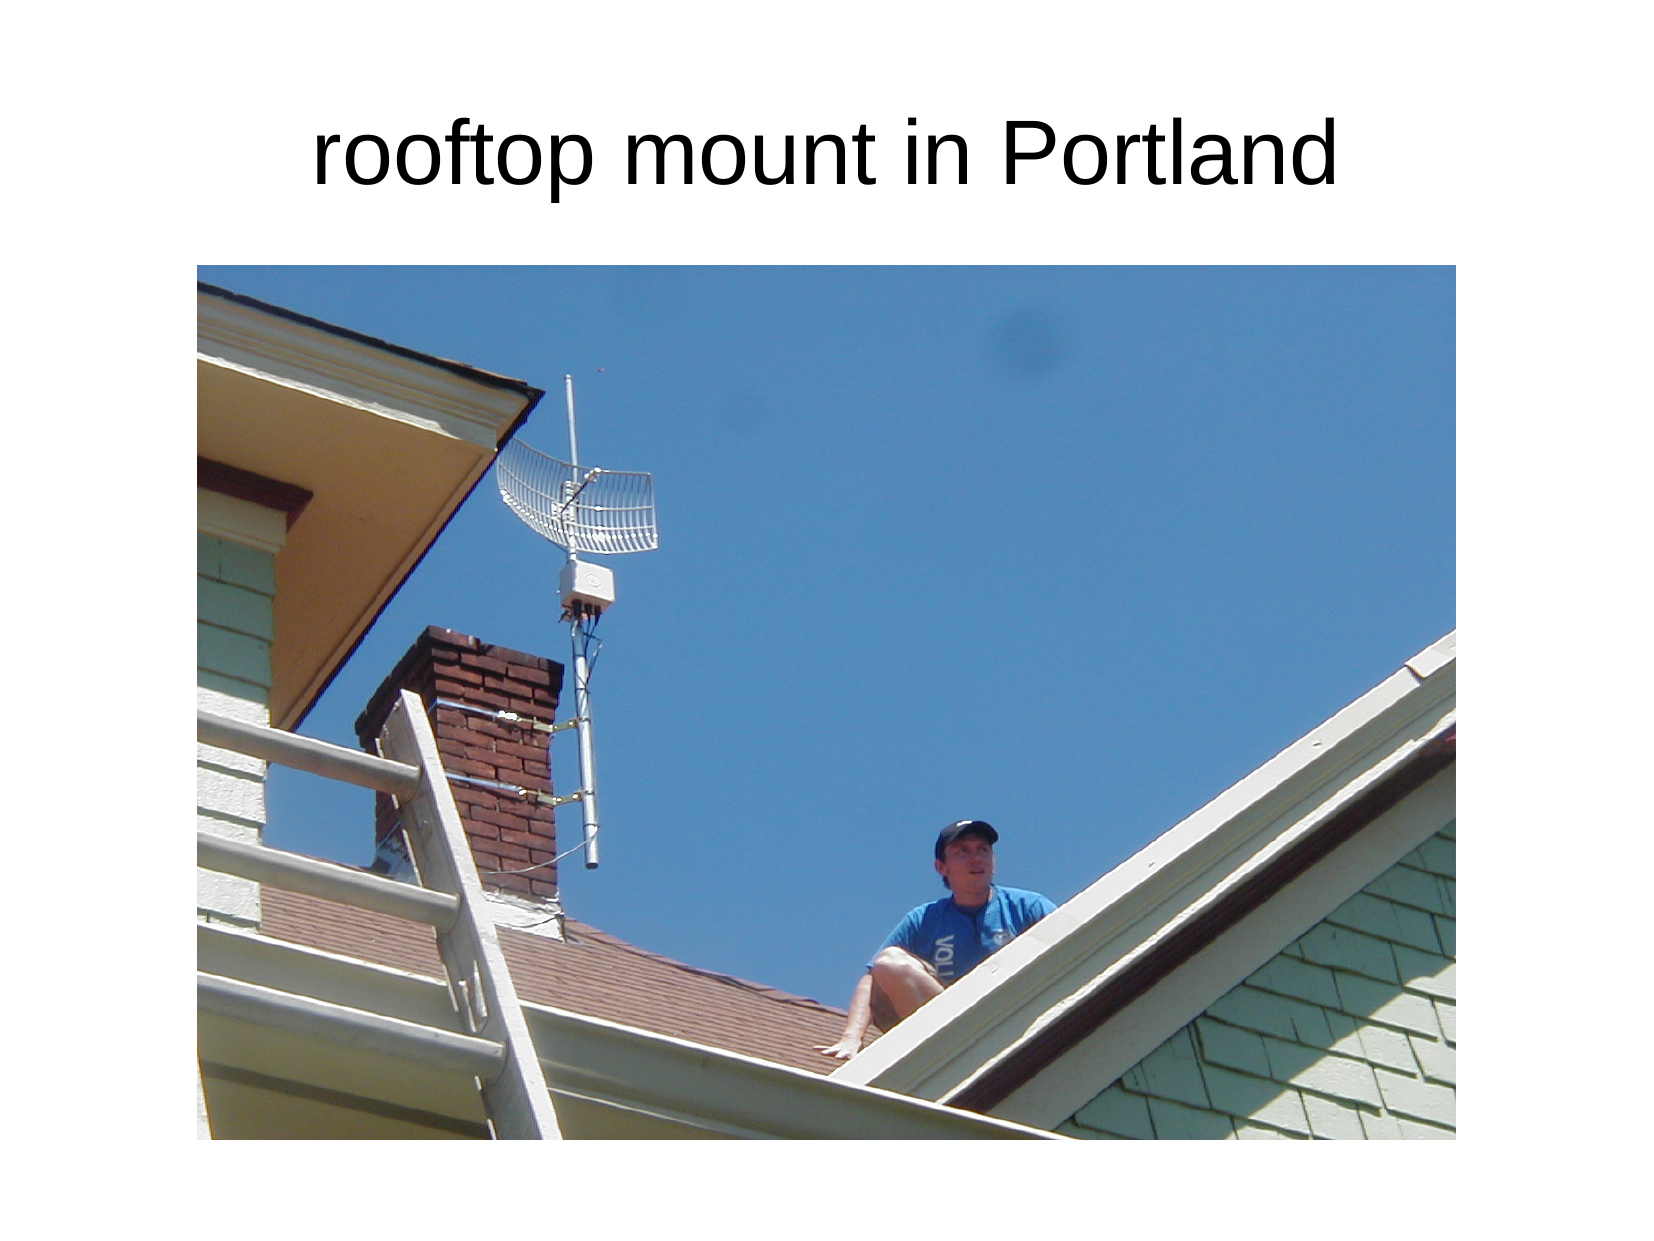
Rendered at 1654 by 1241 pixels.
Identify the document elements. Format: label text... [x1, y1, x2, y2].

picture [197, 265, 1456, 1141]
title rooftop mount in Portland [82, 49, 1571, 257]
